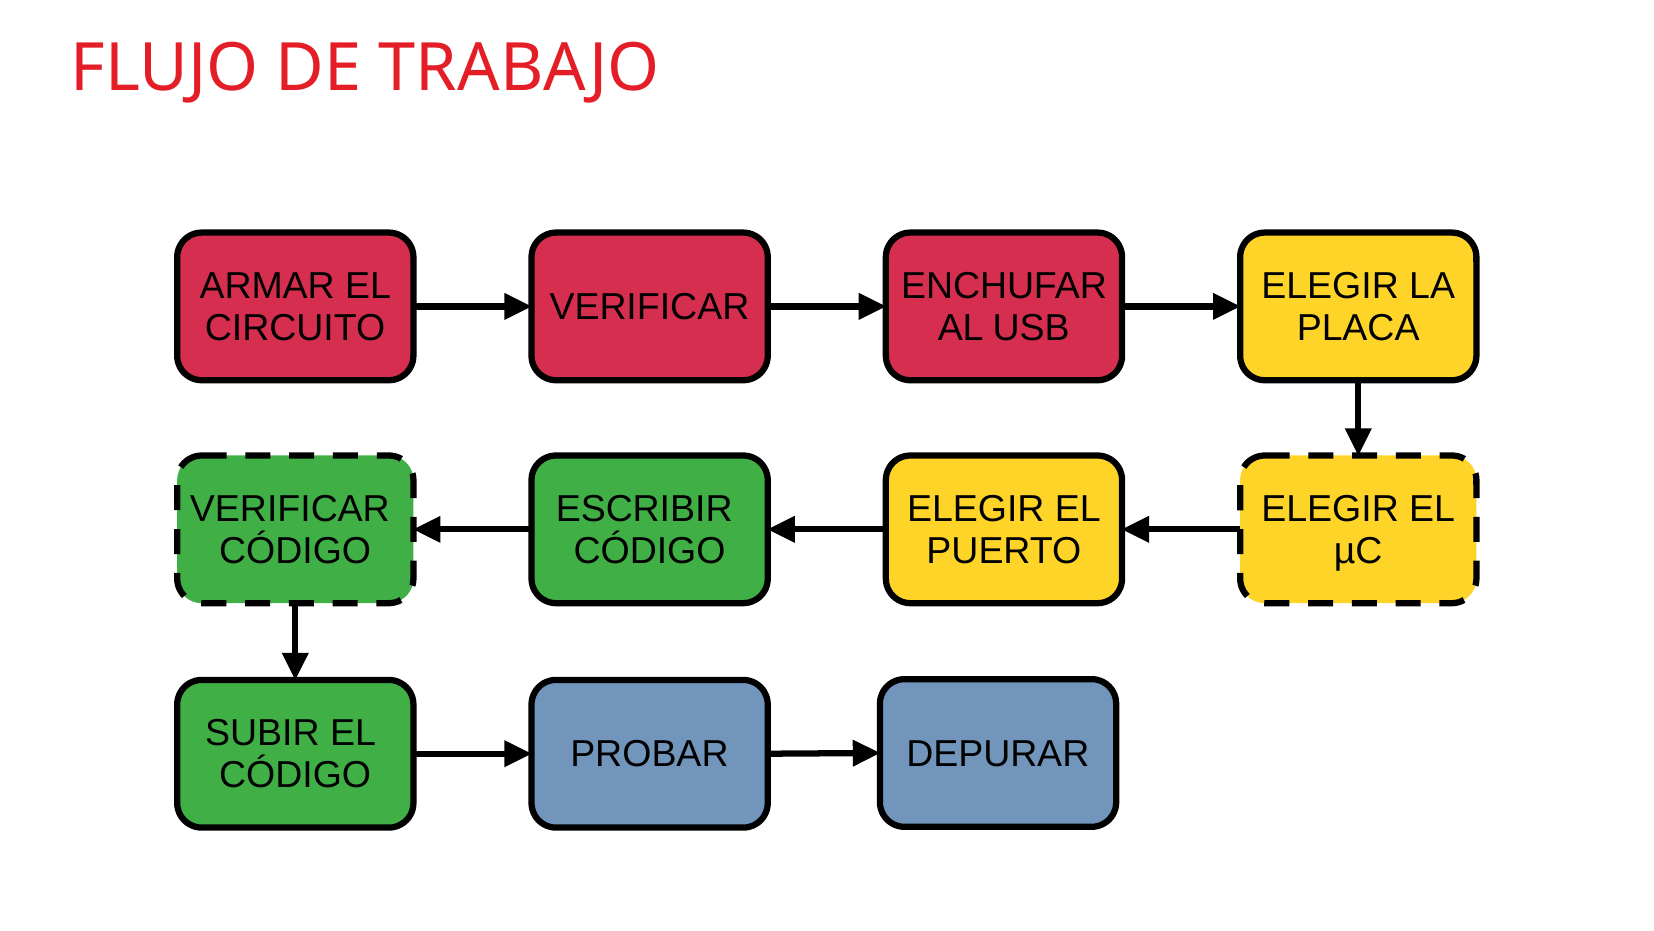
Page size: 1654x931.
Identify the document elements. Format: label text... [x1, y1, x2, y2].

text_box PROBAR [531, 679, 768, 828]
text_box SUBIR EL CÓDIGO [177, 679, 414, 828]
text_box ELEGIR LA PLACA [1240, 232, 1477, 381]
text_box ELEGIR EL µC [1240, 455, 1477, 604]
text_box VERIFICAR CÓDIGO [177, 455, 414, 604]
text_box ESCRIBIR CÓDIGO [531, 455, 768, 604]
text_box ARMAR EL CIRCUITO [177, 232, 414, 381]
text_box DEPURAR [879, 679, 1117, 827]
title FLUJO DE TRABAJO [70, 11, 1347, 118]
text_box ELEGIR EL PUERTO [885, 455, 1123, 604]
text_box ENCHUFAR AL USB [885, 232, 1123, 381]
text_box VERIFICAR [531, 232, 768, 381]
